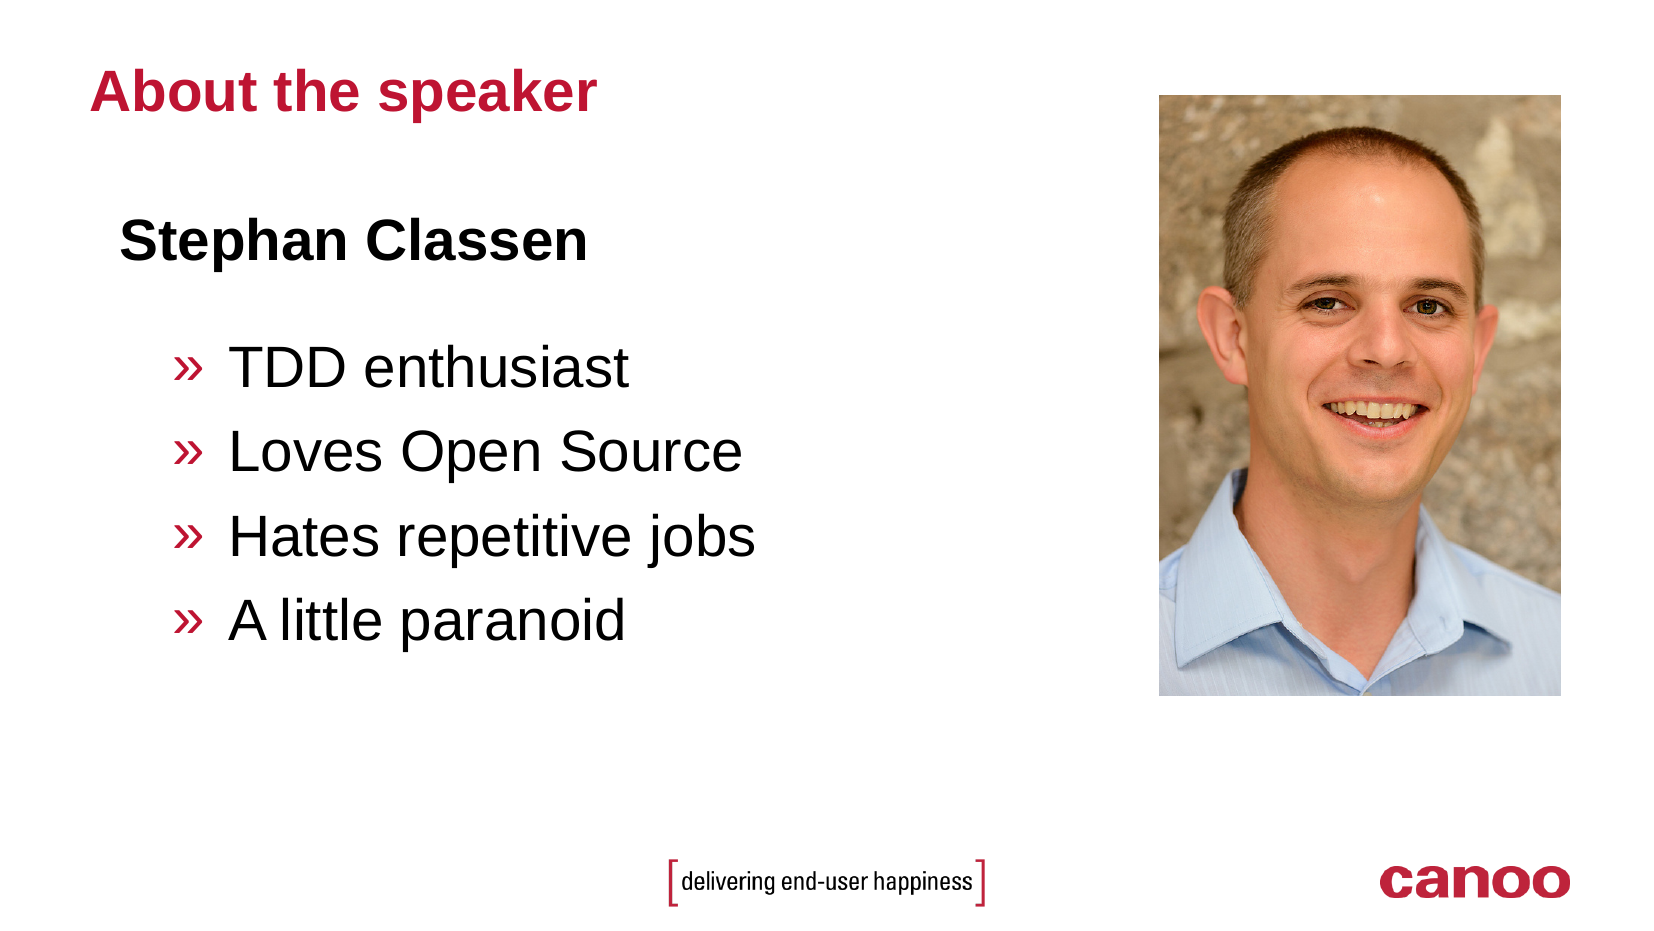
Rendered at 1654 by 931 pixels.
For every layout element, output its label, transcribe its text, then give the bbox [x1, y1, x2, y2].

list TDD enthusiast Loves Open Source Hates repetitive jobs A little paranoid [157, 321, 1118, 741]
picture [1380, 866, 1570, 898]
picture [1159, 95, 1561, 696]
title About the speaker [75, 45, 1591, 136]
picture [662, 855, 991, 910]
text_box Stephan Classen [105, 195, 1021, 280]
